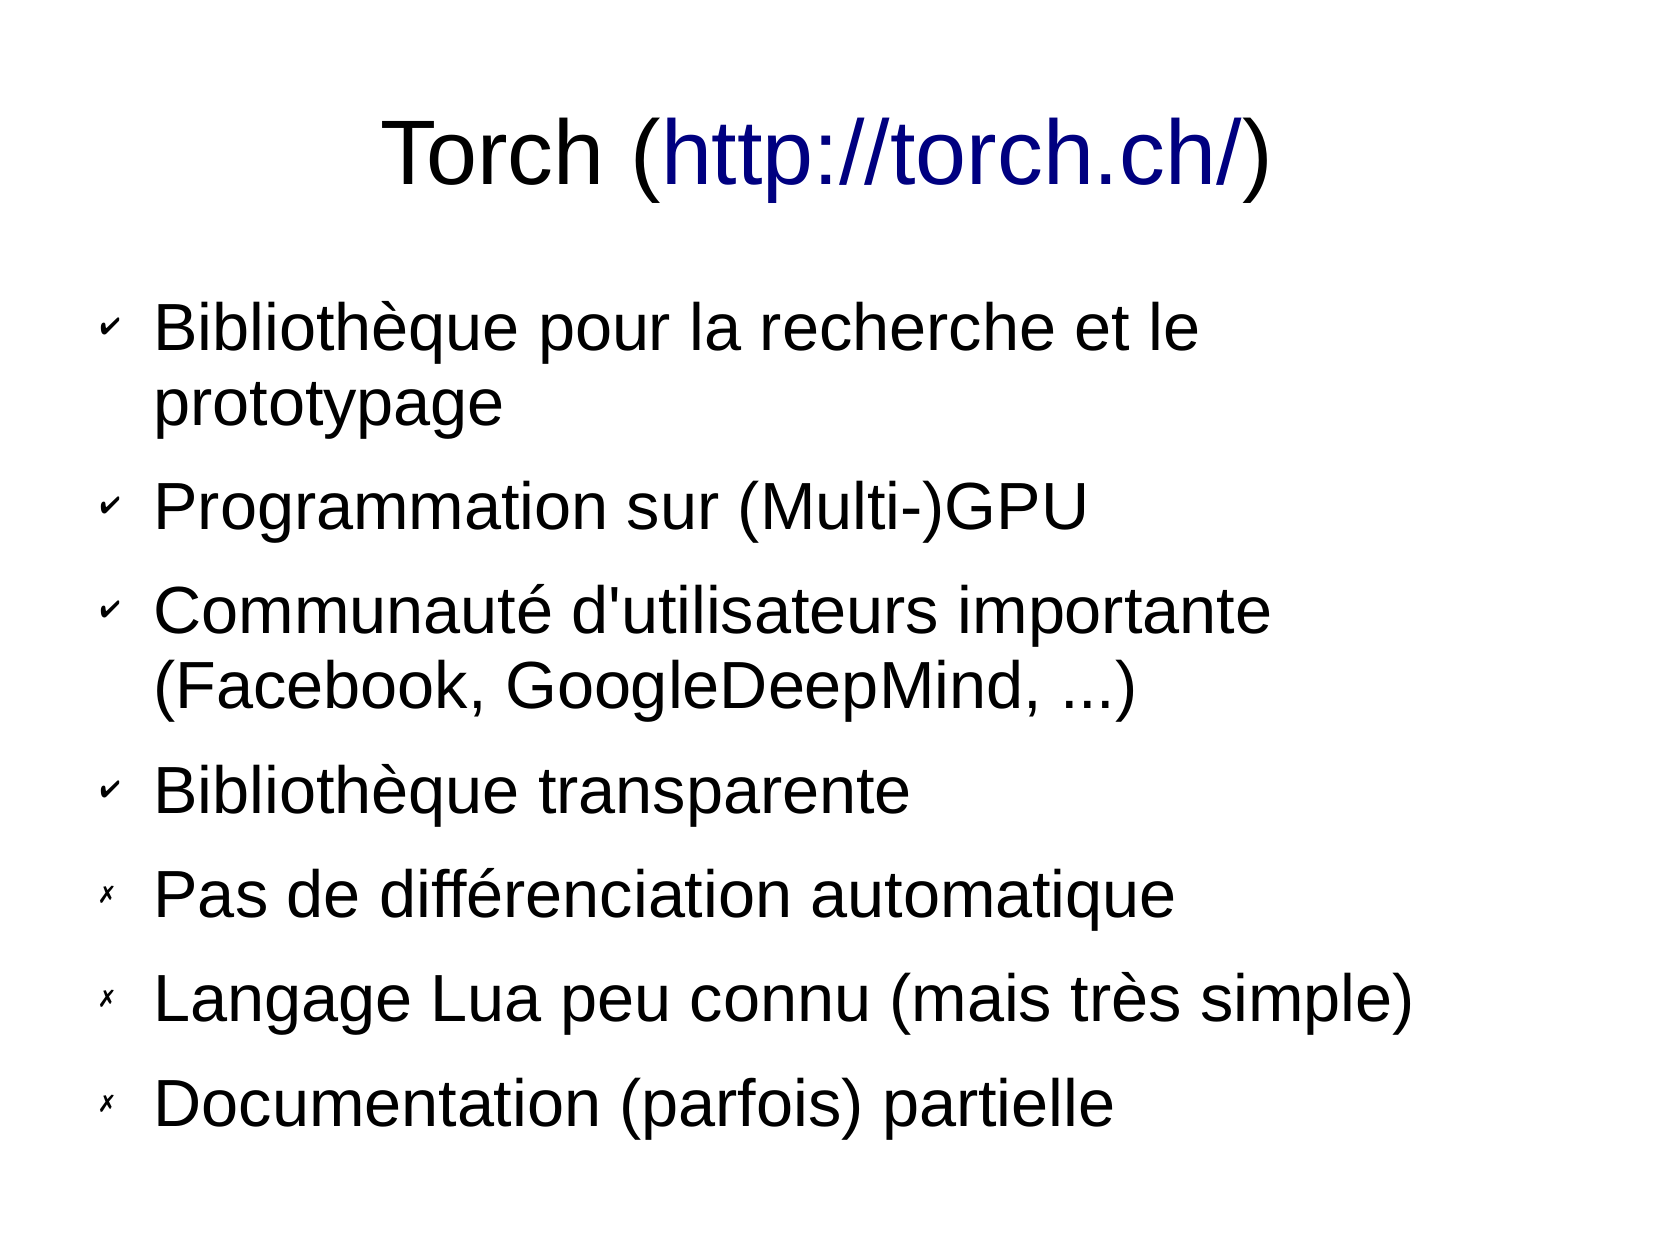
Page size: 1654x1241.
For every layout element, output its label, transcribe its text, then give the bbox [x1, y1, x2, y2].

list Bibliothèque pour la recherche et le prototypage Programmation sur (Multi-)GPU Communauté d'utilisateurs importante (Facebook, GoogleDeepMind, ...) Bibliothèque transparente Pas de différenciation automatique Langage Lua peu connu (mais très simple) Documentation (parfois) partielle [82, 290, 1571, 1010]
title Torch (http://torch.ch/) [82, 49, 1571, 257]
